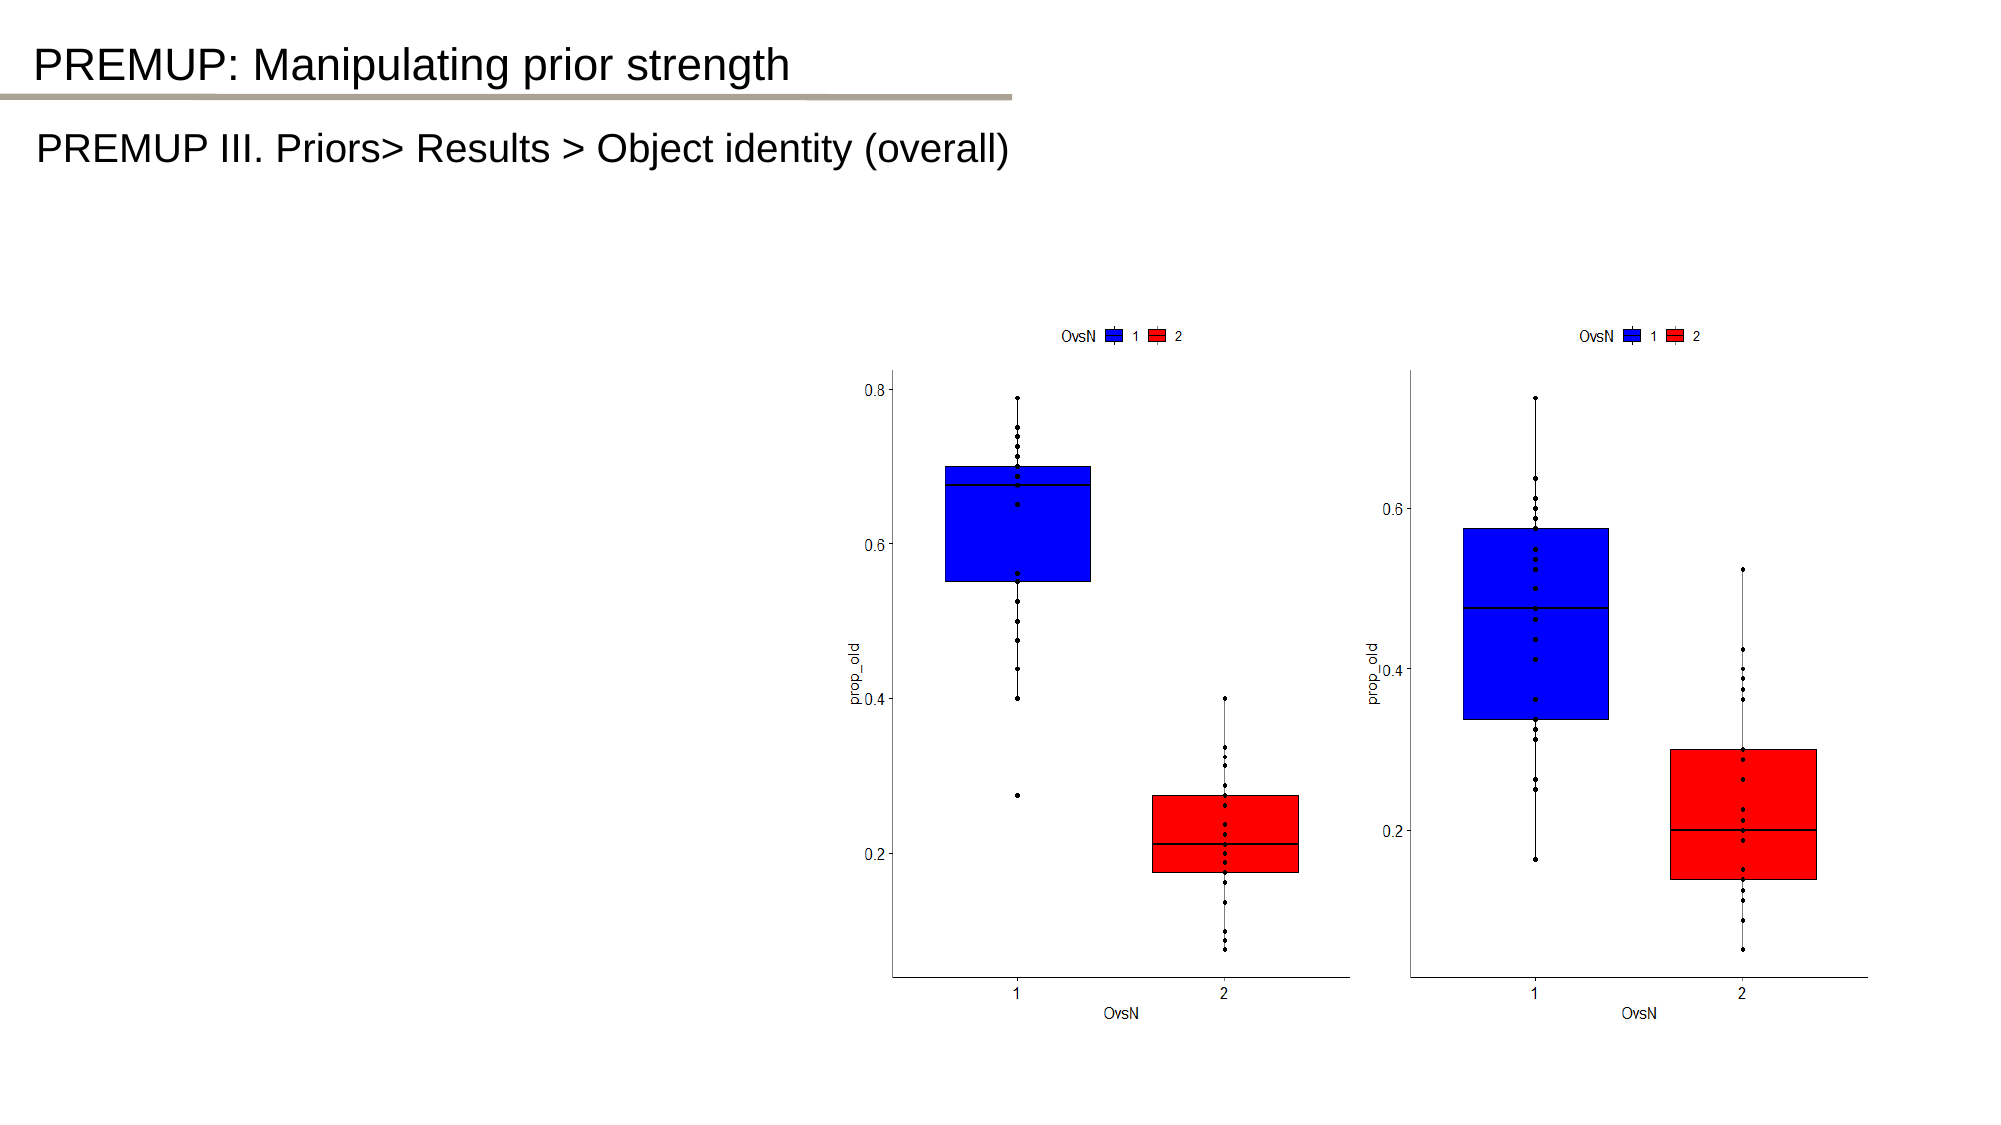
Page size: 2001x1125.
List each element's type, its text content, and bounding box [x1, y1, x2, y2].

picture [839, 308, 1875, 1028]
text_box PREMUP: Manipulating prior strength [15, 27, 1921, 97]
text_box PREMUP III. Priors> Results > Object identity (overall) [18, 110, 1256, 182]
